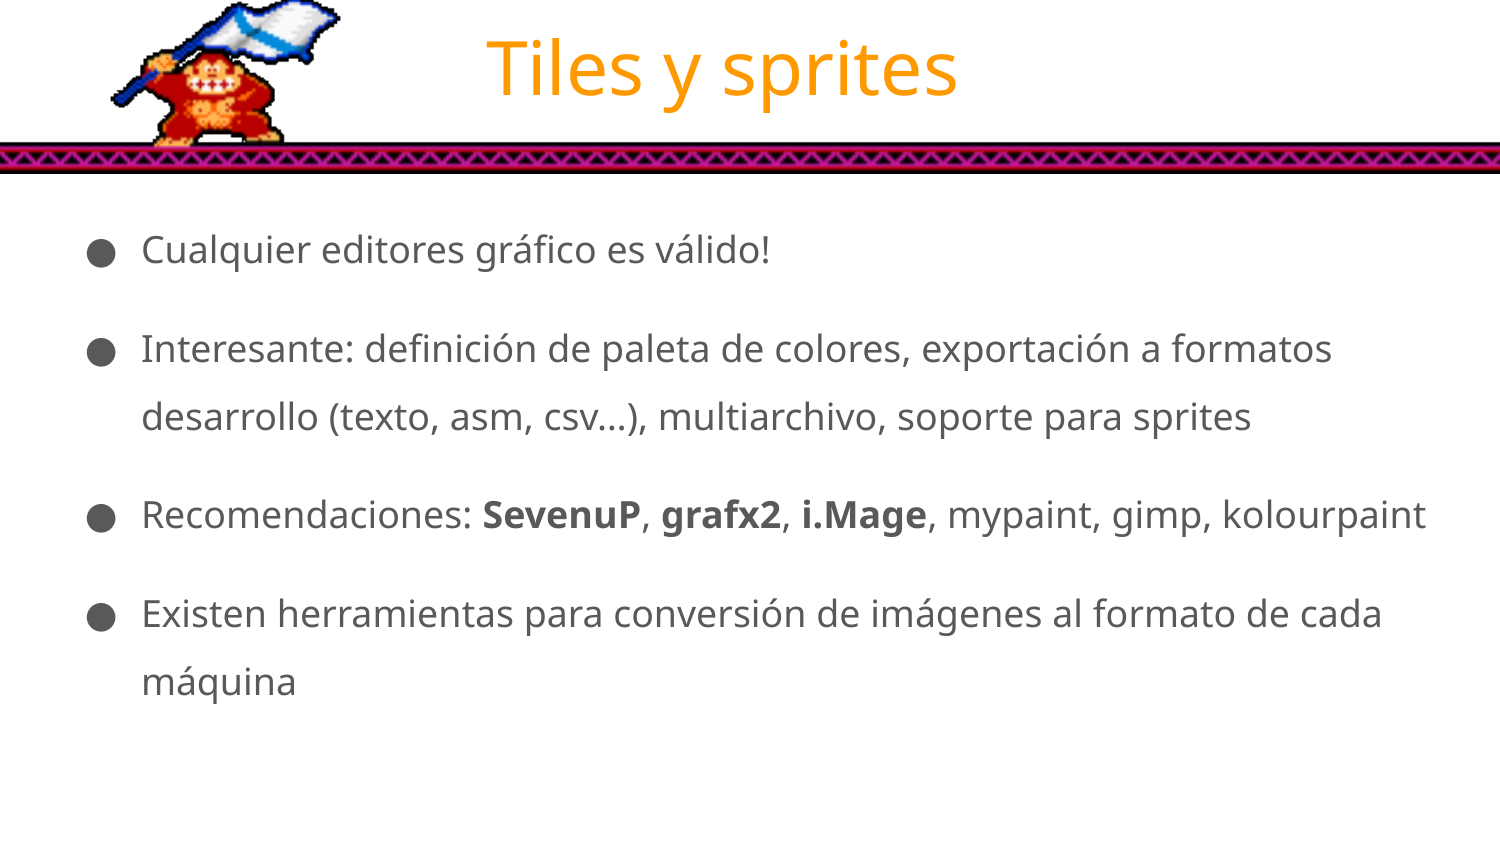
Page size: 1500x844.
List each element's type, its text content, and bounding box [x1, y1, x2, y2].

list Cualquier editores gráfico es válido! Interesante: definición de paleta de colores, exportación a formatos desarrollo (texto, asm, csv…), multiarchivo, soporte para sprites Recomendaciones: SevenuP, grafx2, i.Mage, mypaint, gimp, kolourpaint Existen herramientas para conversión de imágenes al formato de cada máquina https://opensource.com/article/18/4/easy-2d-game-creation-python-and-arcade [51, 189, 1449, 828]
title Tiles y sprites [471, 18, 1315, 112]
picture [0, 0, 1500, 174]
